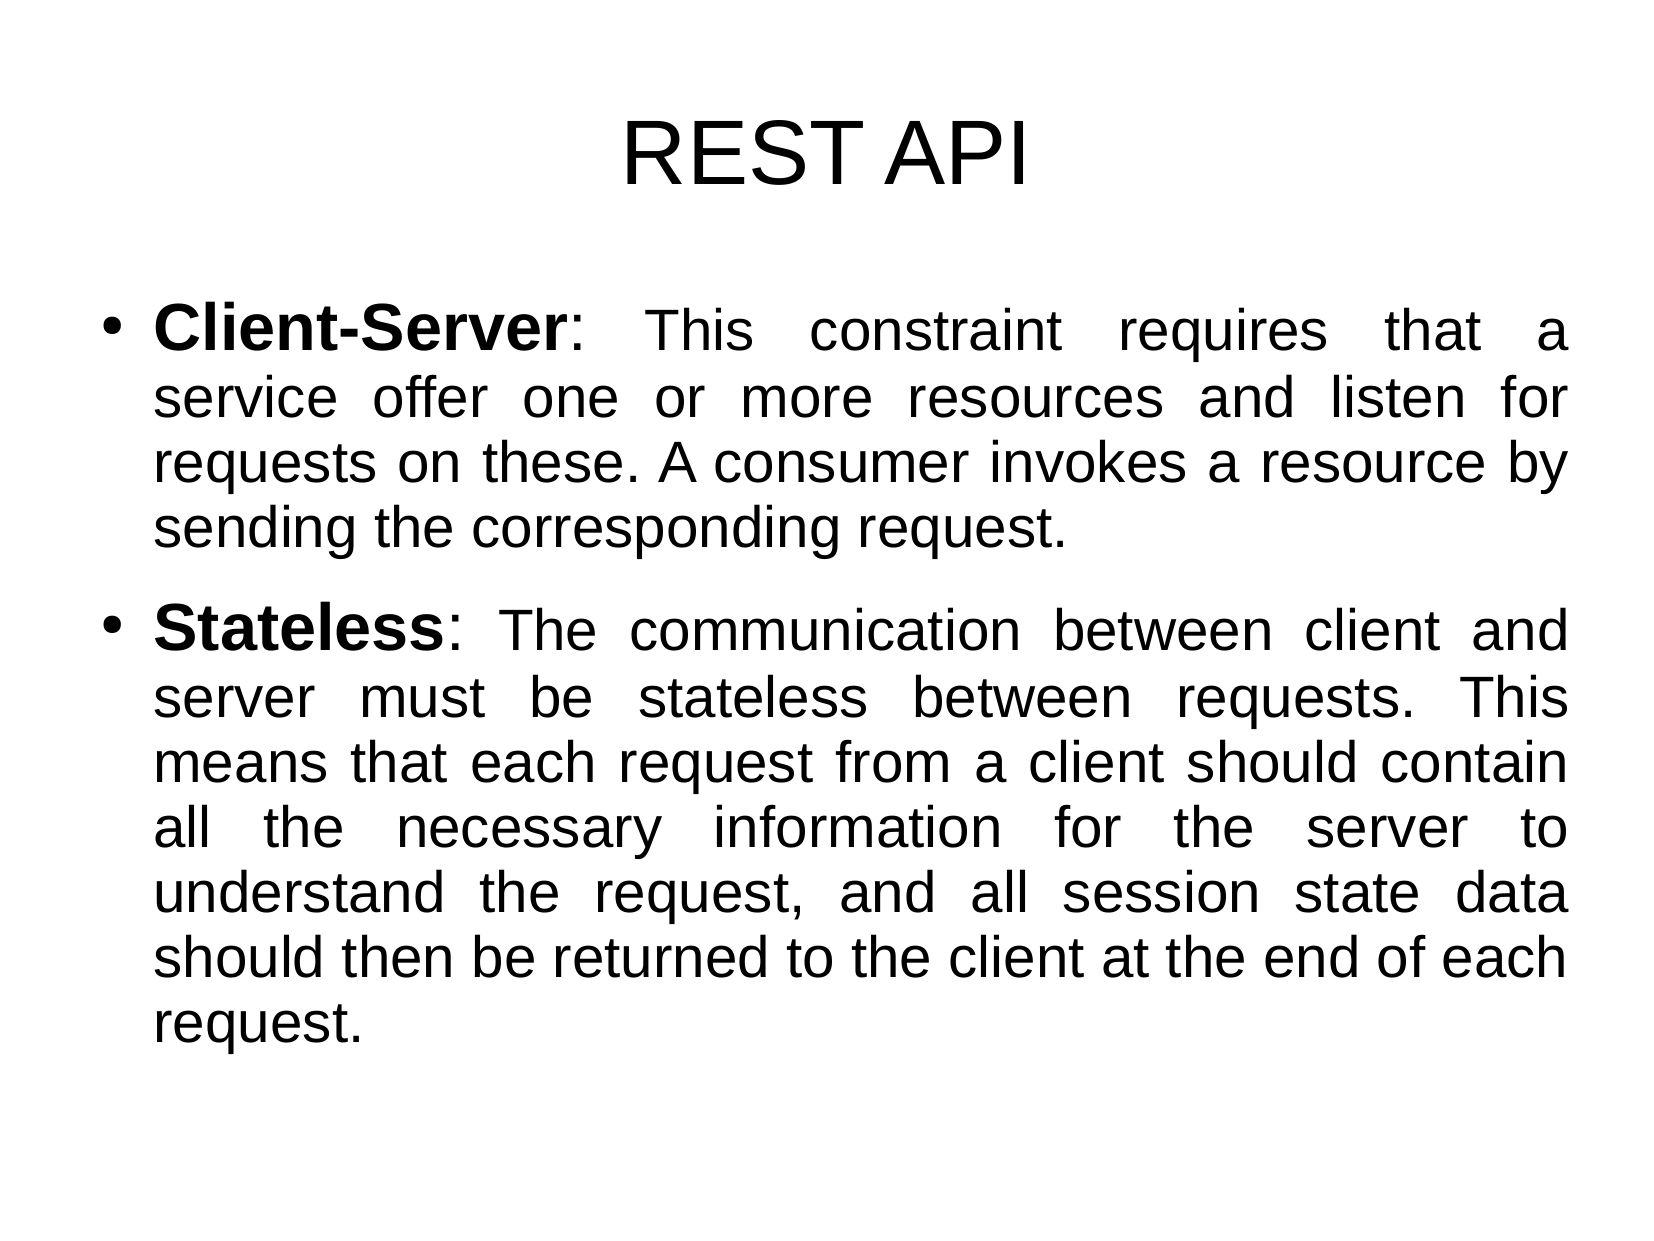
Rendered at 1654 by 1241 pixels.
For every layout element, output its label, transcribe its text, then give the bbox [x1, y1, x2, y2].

list Client-Server: This constraint requires that a service offer one or more resources and listen for requests on these. A consumer invokes a resource by sending the corresponding request. Stateless: The communication between client and server must be stateless between requests. This means that each request from a client should contain all the necessary information for the server to understand the request, and all session state data should then be returned to the client at the end of each request. [82, 290, 1571, 1096]
title REST API [82, 49, 1571, 257]
